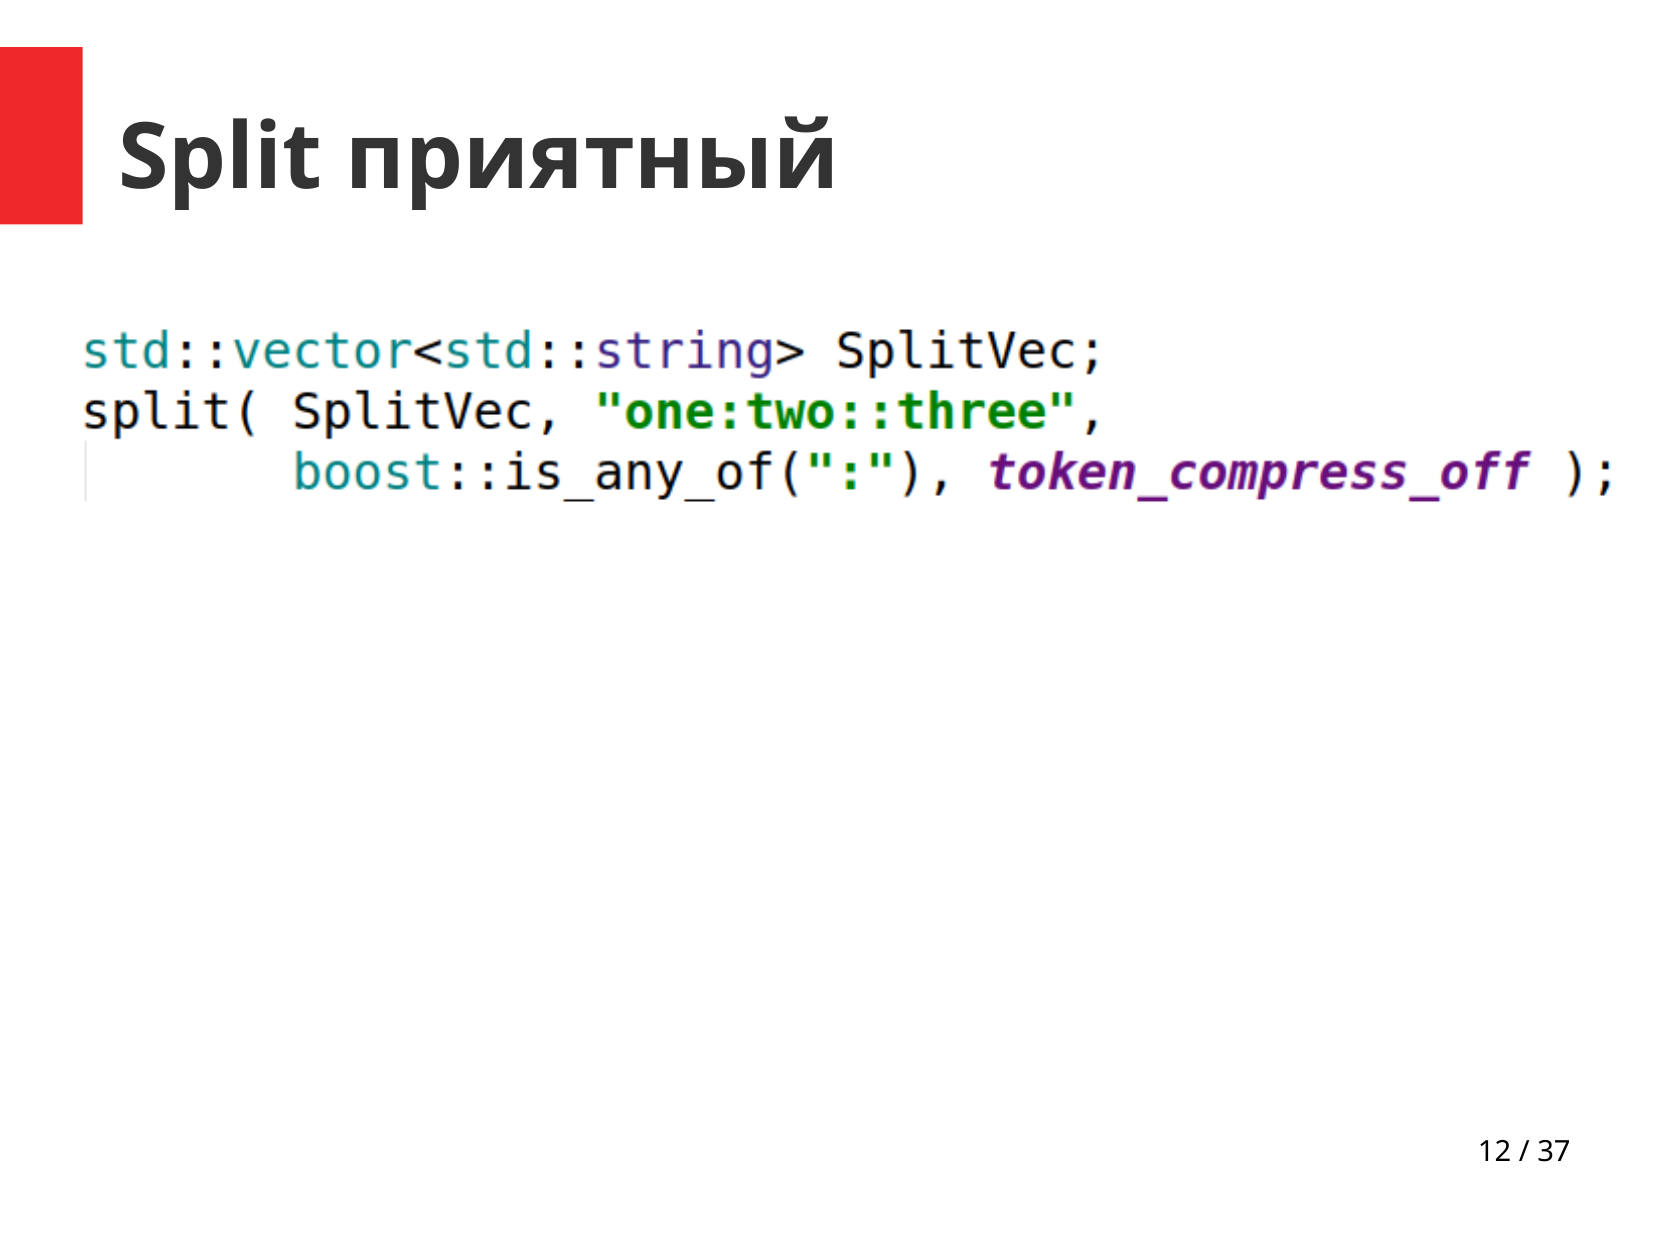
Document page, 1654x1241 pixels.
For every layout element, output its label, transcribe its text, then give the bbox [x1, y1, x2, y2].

title Split приятный [118, 49, 1571, 257]
picture [79, 318, 1619, 508]
